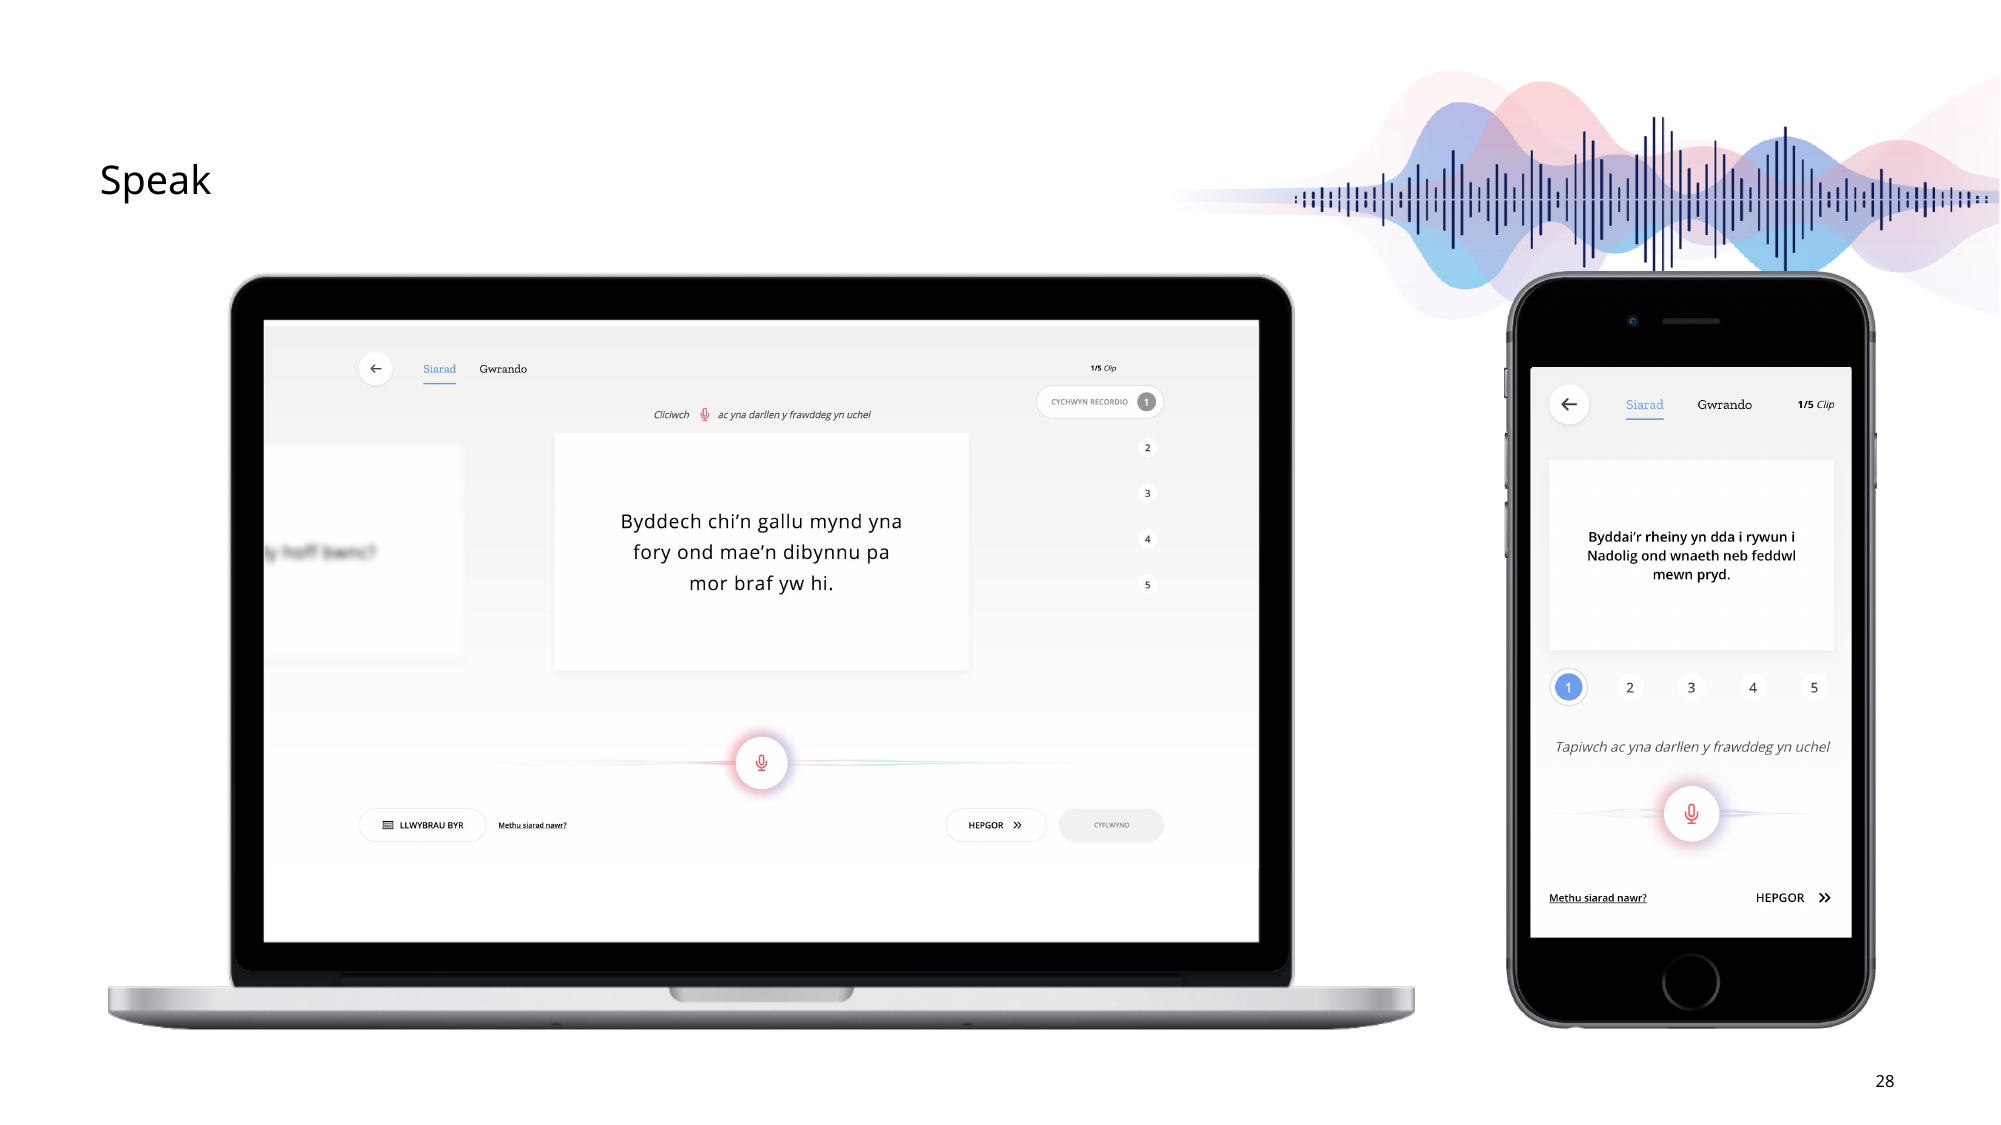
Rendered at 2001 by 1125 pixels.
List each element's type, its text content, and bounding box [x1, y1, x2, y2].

picture [108, 59, 2000, 1042]
title voice.mozilla.org - How it Works [85, 59, 1879, 158]
subtitle Speak [85, 158, 1879, 216]
slide_number <number> [1851, 1060, 1895, 1094]
